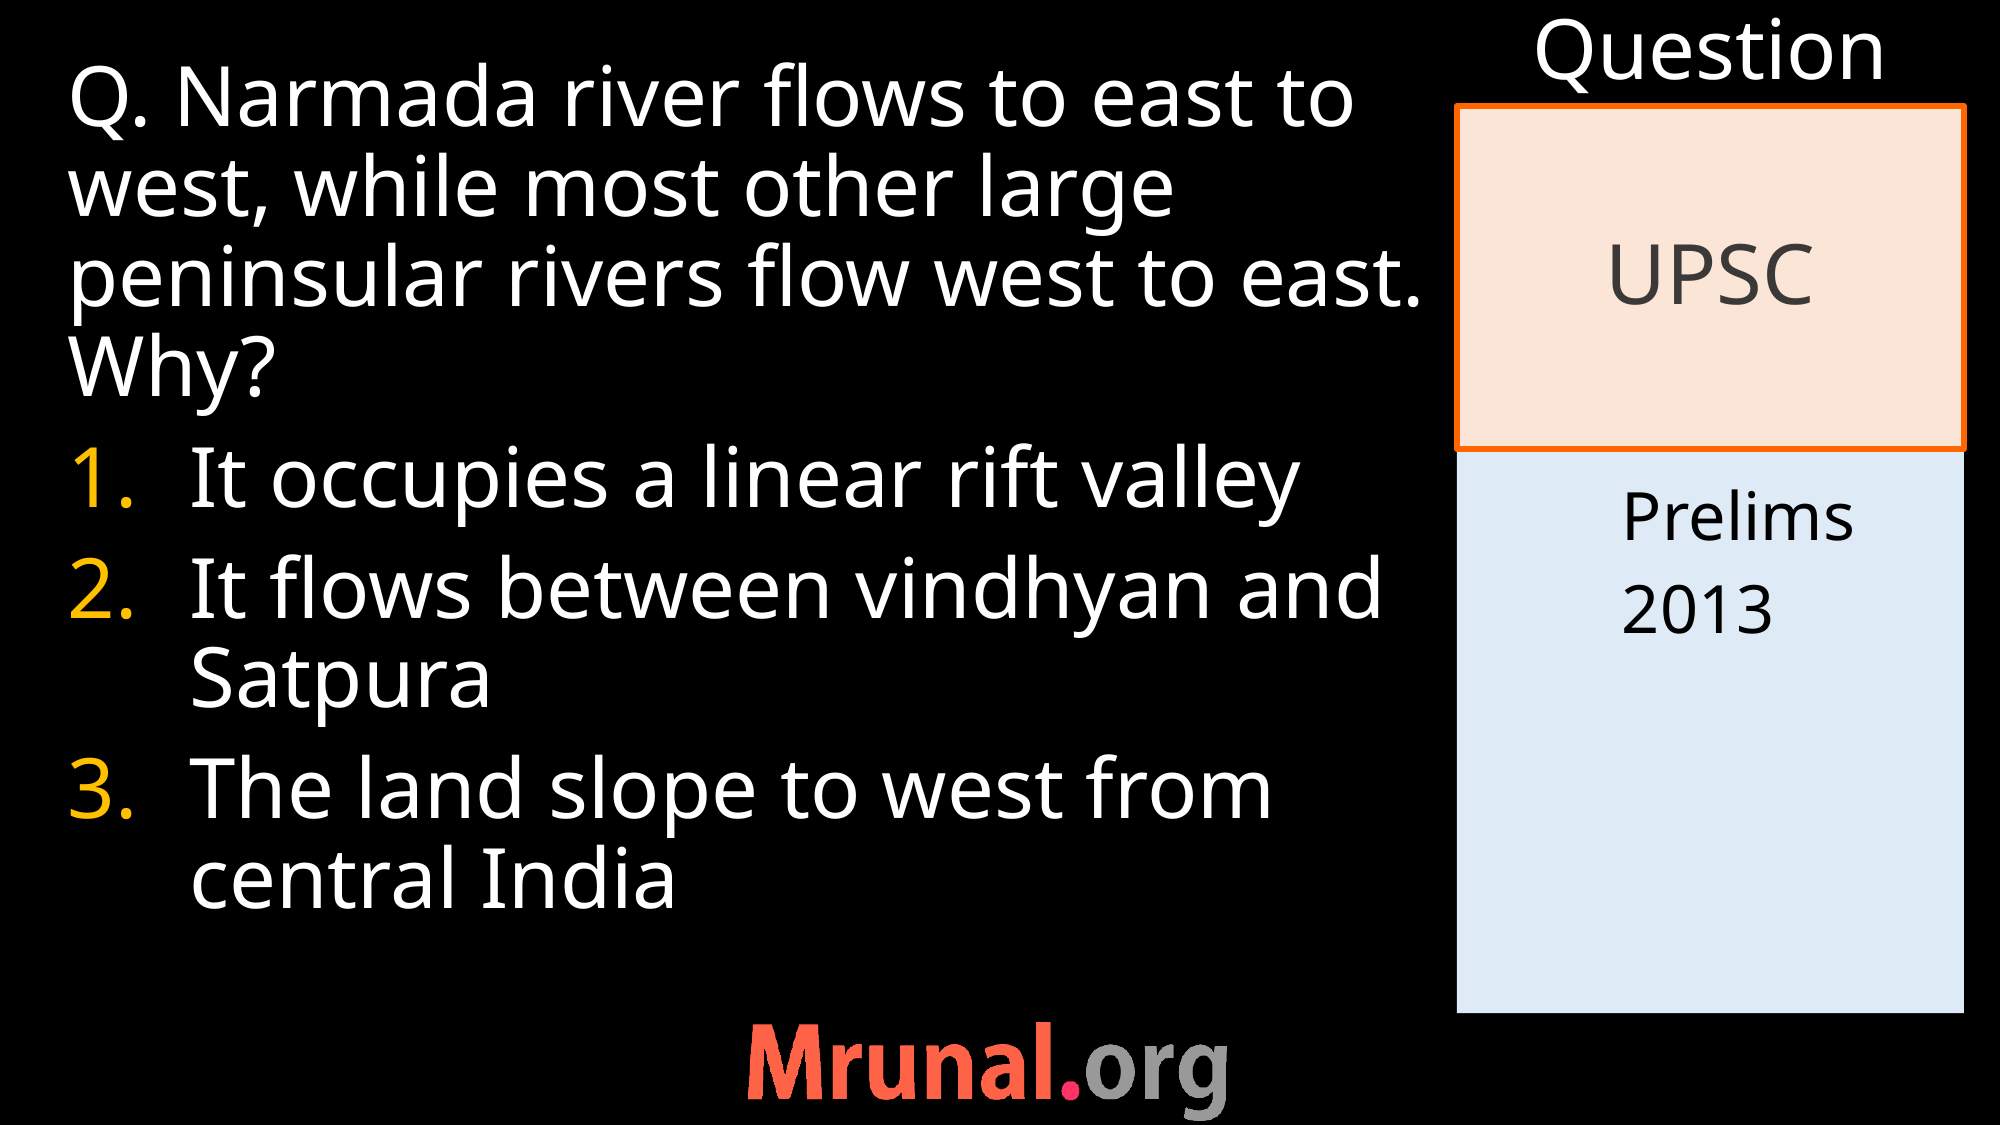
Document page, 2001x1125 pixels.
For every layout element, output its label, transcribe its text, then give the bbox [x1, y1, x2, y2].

title UPSC [1456, 106, 1964, 449]
picture [741, 1014, 1230, 1125]
list Question [1457, 0, 1964, 106]
list Prelims 2013 [1456, 452, 1964, 1014]
list Q. Narmada river flows to east to west, while most other large peninsular rivers flow west to east. Why? It occupies a linear rift valley It flows between vindhyan and Satpura The land slope to west from central India [52, 47, 1447, 1014]
